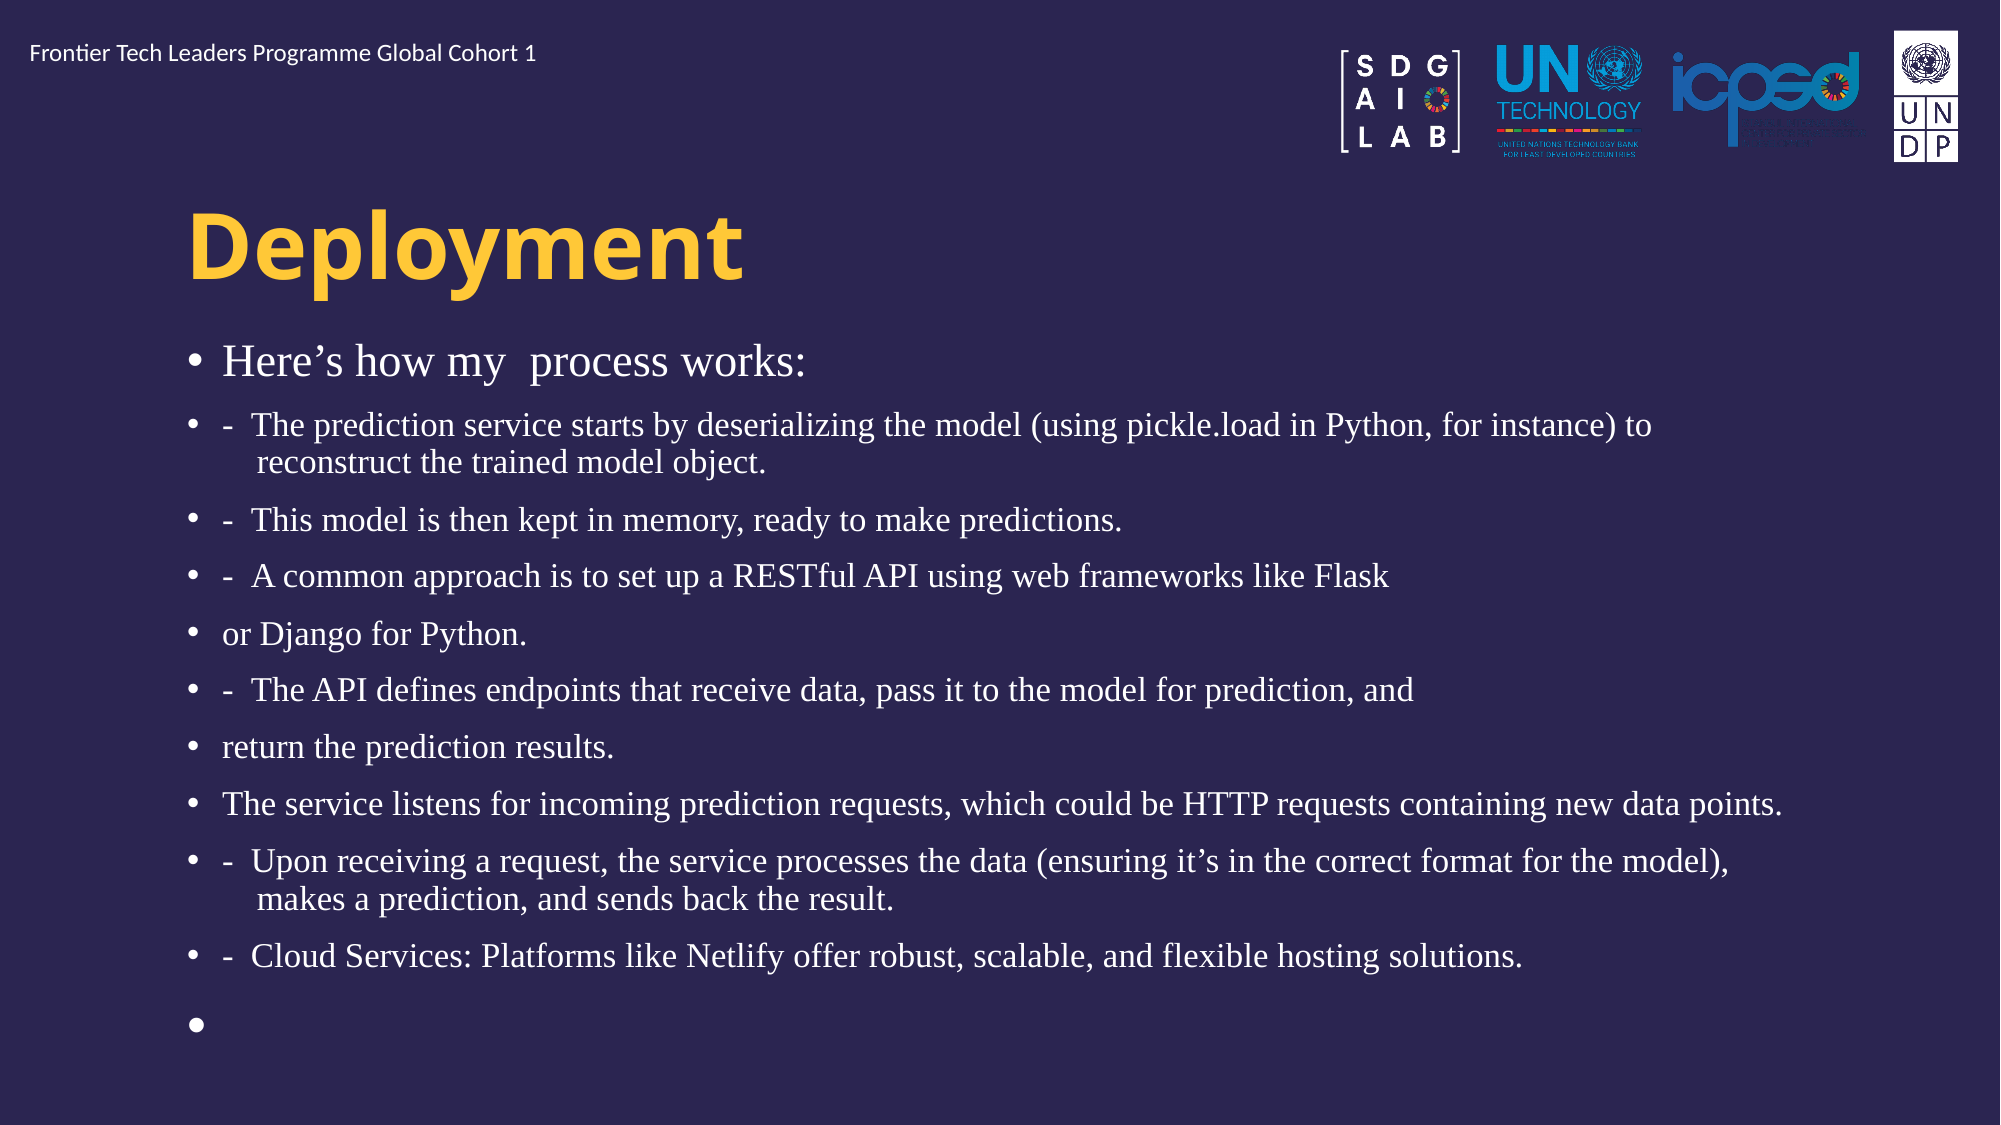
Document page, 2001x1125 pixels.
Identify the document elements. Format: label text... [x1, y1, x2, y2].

title Deployment [170, 174, 1830, 326]
text_box Frontier Tech Leaders Programme Global Cohort 1 [14, 29, 846, 75]
list Here’s how my process works: - The prediction service starts by deserializing the model (using pickle.load in Python, for instance) to reconstruct the trained model object. - This model is then kept in memory, ready to make predictions. - A common approach is to set up a RESTful API using web frameworks like Flask or Django for Python. - The API defines endpoints that receive data, pass it to the model for prediction, and return the prediction results. The service listens for incoming prediction requests, which could be HTTP requests containing new data points. - Upon receiving a request, the service processes the data (ensuring it’s in the correct format for the model), makes a prediction, and sends back the result. - Cloud Services: Platforms like Netlify offer robust, scalable, and flexible hosting solutions. [172, 329, 1828, 1014]
